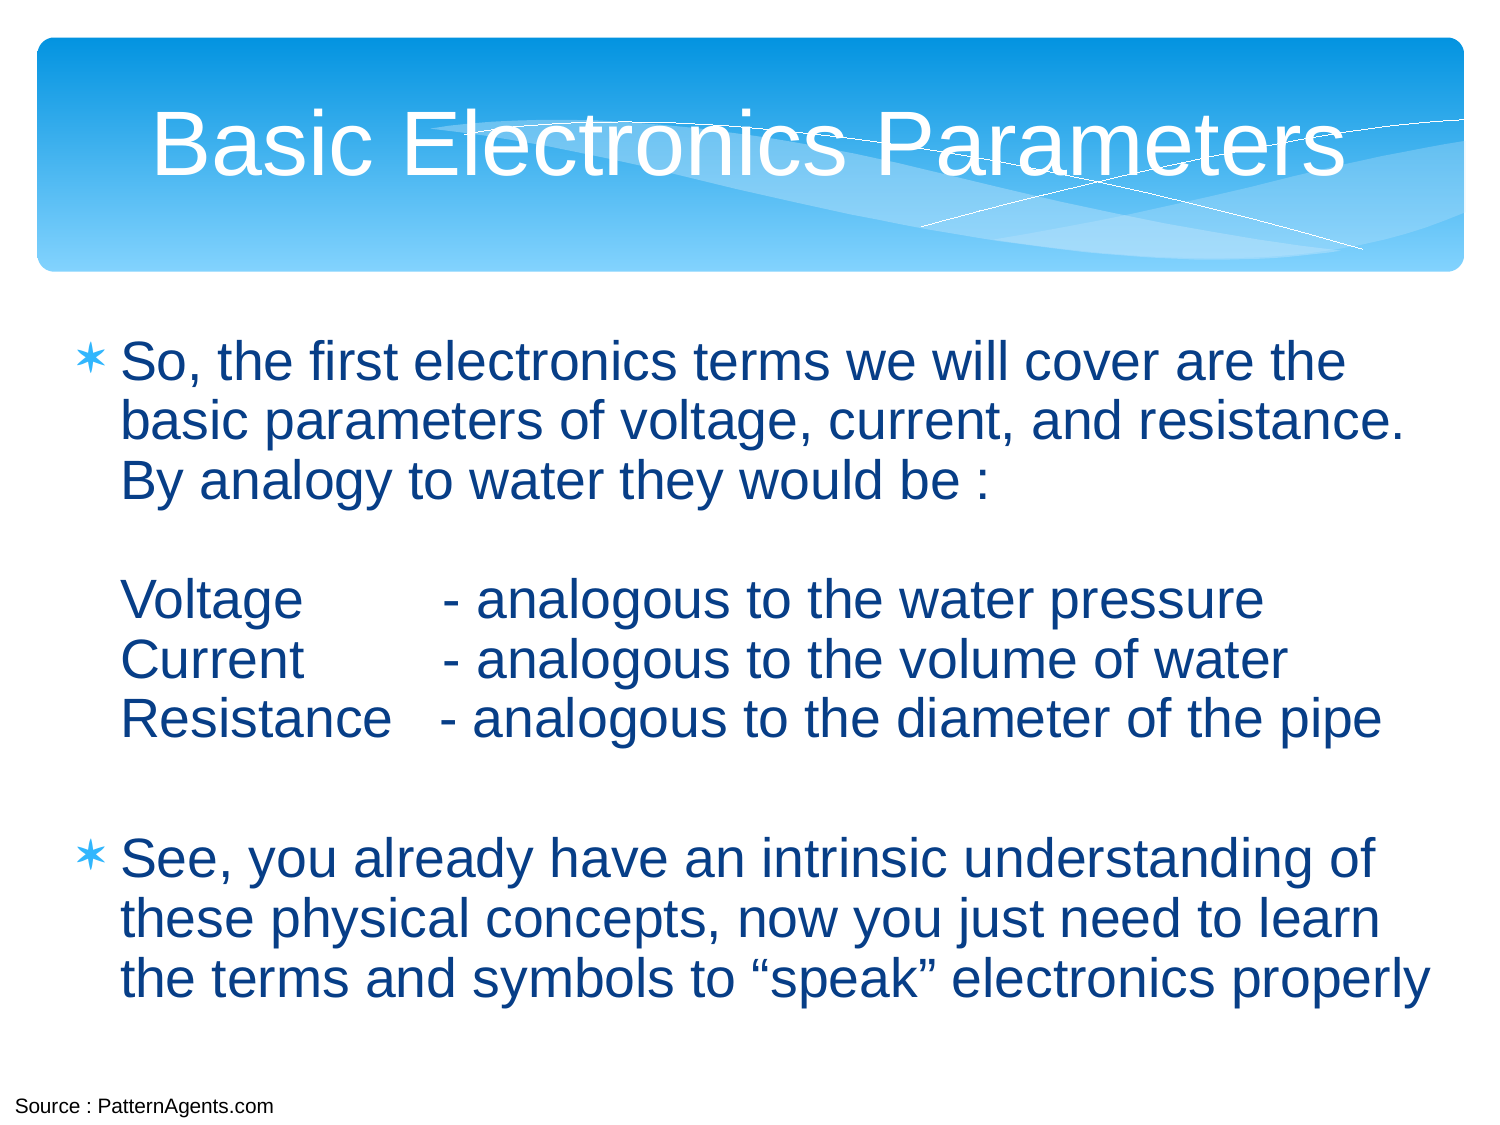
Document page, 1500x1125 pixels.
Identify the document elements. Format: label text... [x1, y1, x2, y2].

list So, the first electronics terms we will cover are the basic parameters of voltage, current, and resistance. By analogy to water they would be : Voltage - analogous to the water pressure Current - analogous to the volume of water Resistance - analogous to the diameter of the pipe See, you already have an intrinsic understanding of these physical concepts, now you just need to learn the terms and symbols to “speak” electronics properly [62, 324, 1450, 1038]
text_box Source : PatternAgents.com [0, 1084, 313, 1125]
title Basic Electronics Parameters [75, 45, 1426, 233]
